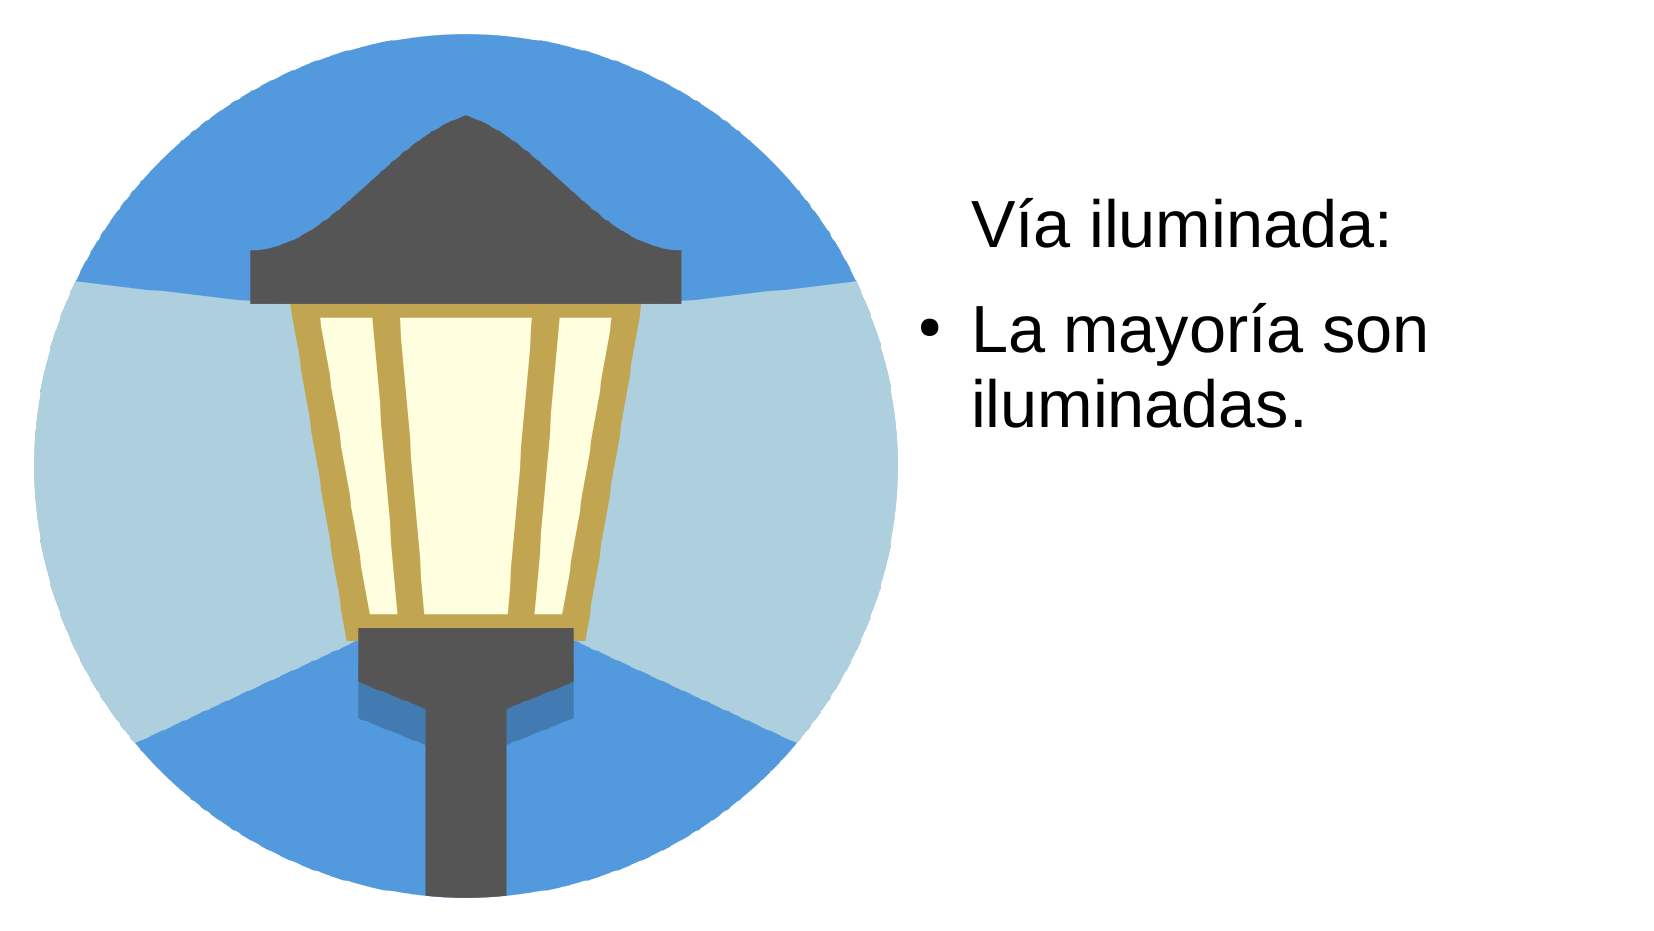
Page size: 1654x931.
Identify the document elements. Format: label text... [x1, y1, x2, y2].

picture [0, 0, 931, 931]
list Vía iluminada: La mayoría son iluminadas. [900, 187, 1627, 727]
